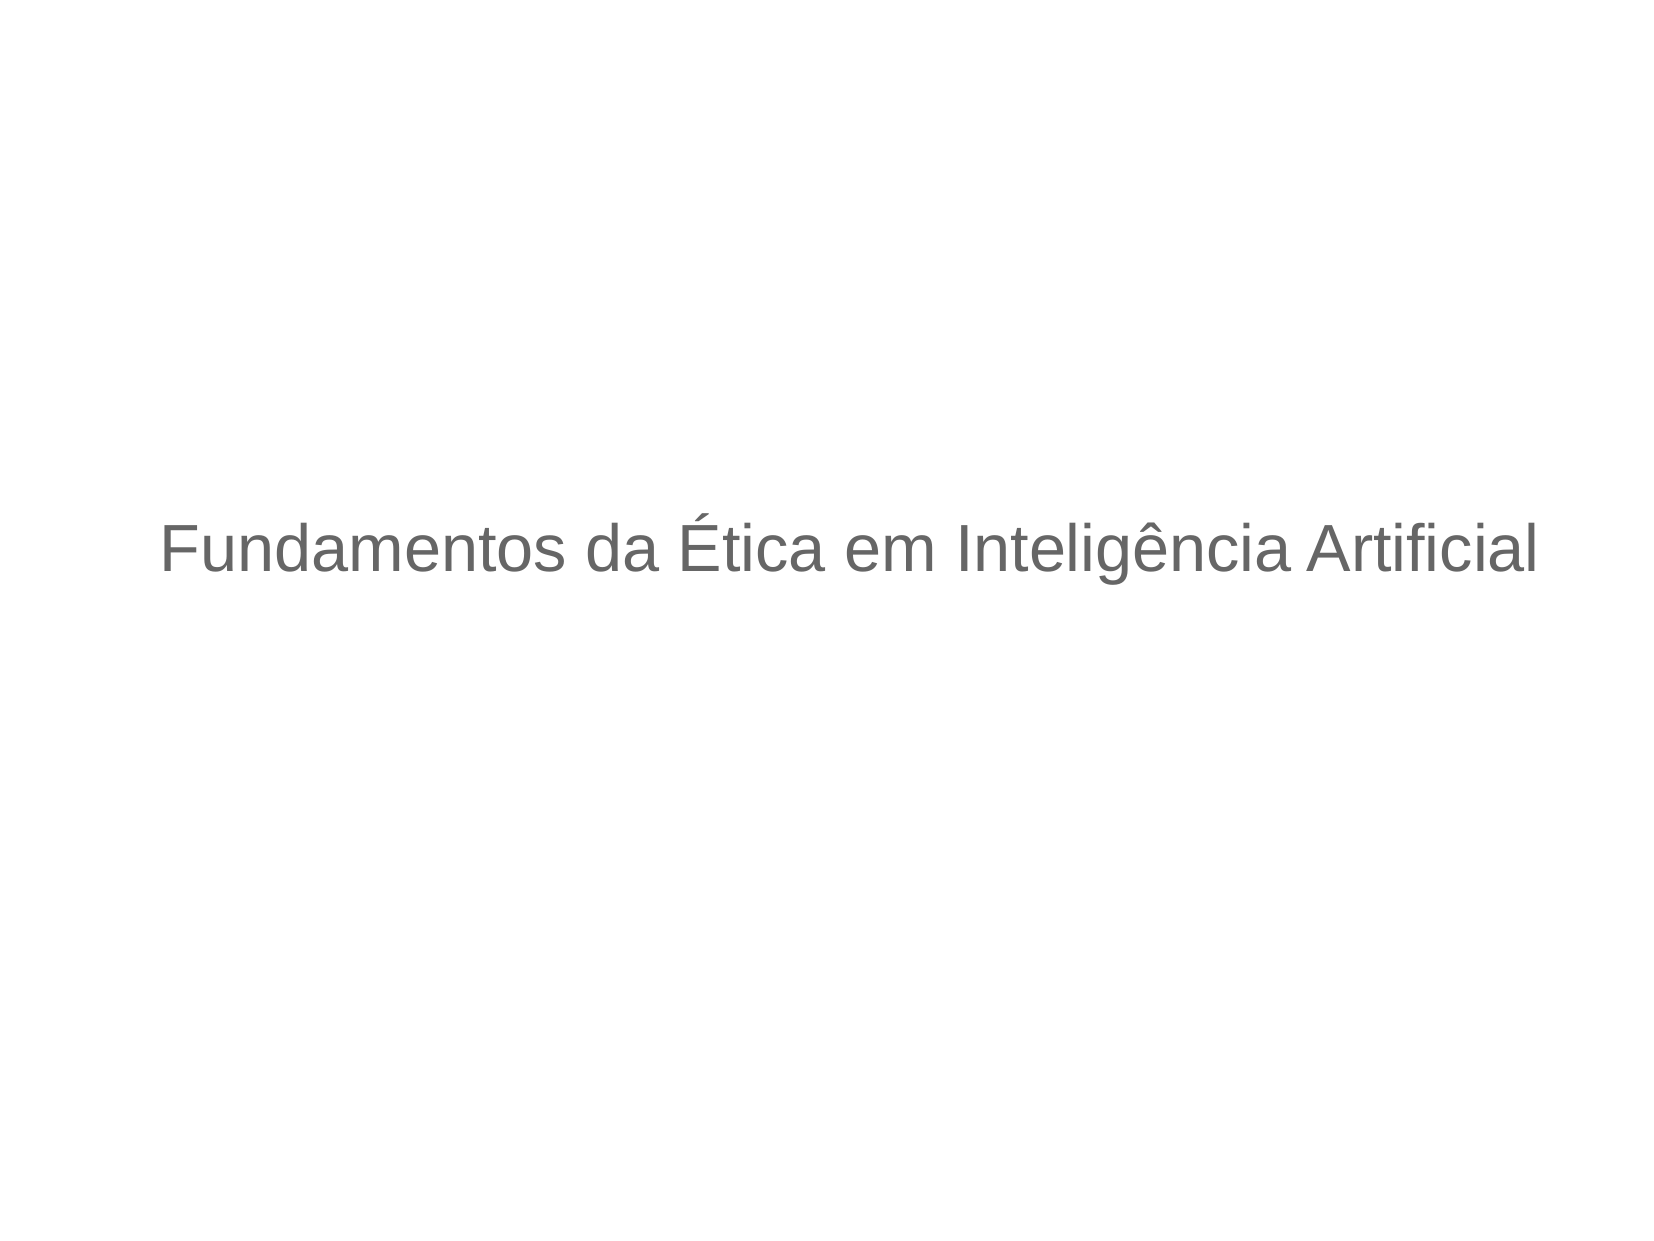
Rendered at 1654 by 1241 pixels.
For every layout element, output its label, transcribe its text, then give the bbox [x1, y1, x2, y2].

subtitle Fundamentos da Ética em Inteligência Artificial [106, 188, 1595, 909]
